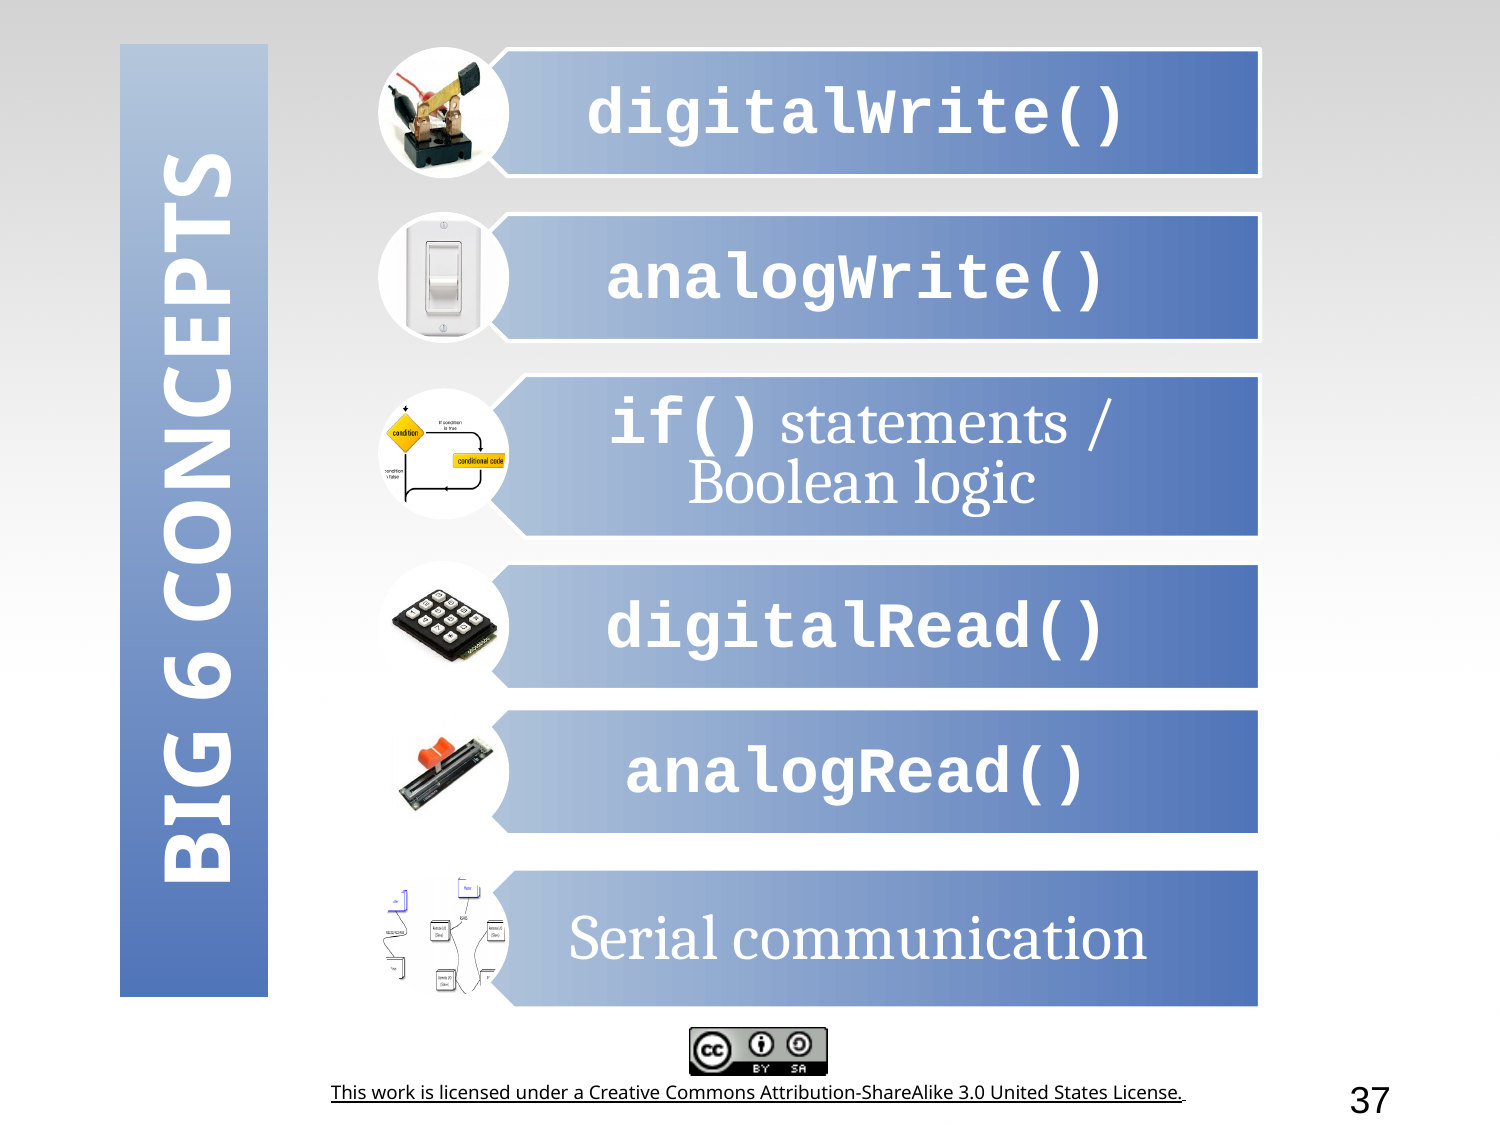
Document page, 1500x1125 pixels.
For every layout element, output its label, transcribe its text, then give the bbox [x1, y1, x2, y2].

text_box [380, 49, 508, 177]
text_box digitalRead() [489, 563, 1261, 691]
text_box analogRead() [489, 708, 1261, 836]
text_box [380, 563, 508, 690]
text_box if() statements / Boolean logic [488, 374, 1261, 538]
text_box [380, 214, 508, 341]
text_box [380, 873, 508, 1001]
picture [0, 0, 1500, 1125]
text_box [380, 390, 508, 518]
text_box analogWrite() [489, 214, 1261, 341]
text_box [380, 708, 508, 836]
text_box BIG 6 CONCEPTS [120, 44, 268, 997]
text_box Serial communication [488, 868, 1261, 1009]
text_box digitalWrite() [489, 49, 1261, 177]
